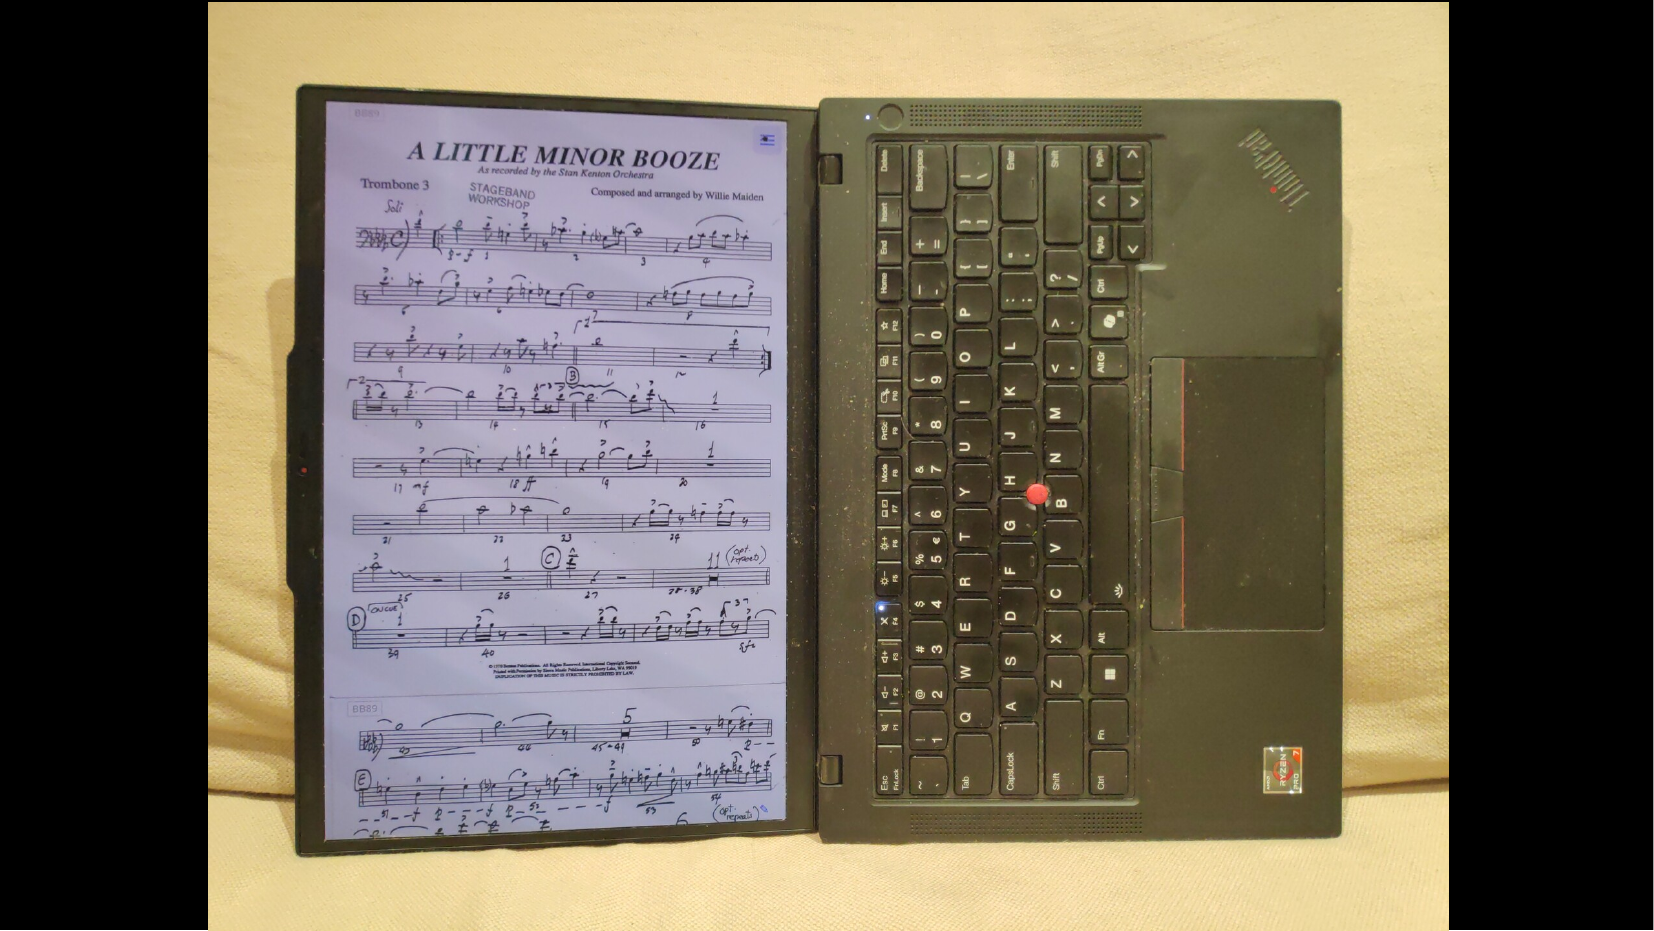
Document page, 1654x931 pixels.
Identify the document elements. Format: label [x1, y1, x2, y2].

picture [208, 2, 1449, 931]
